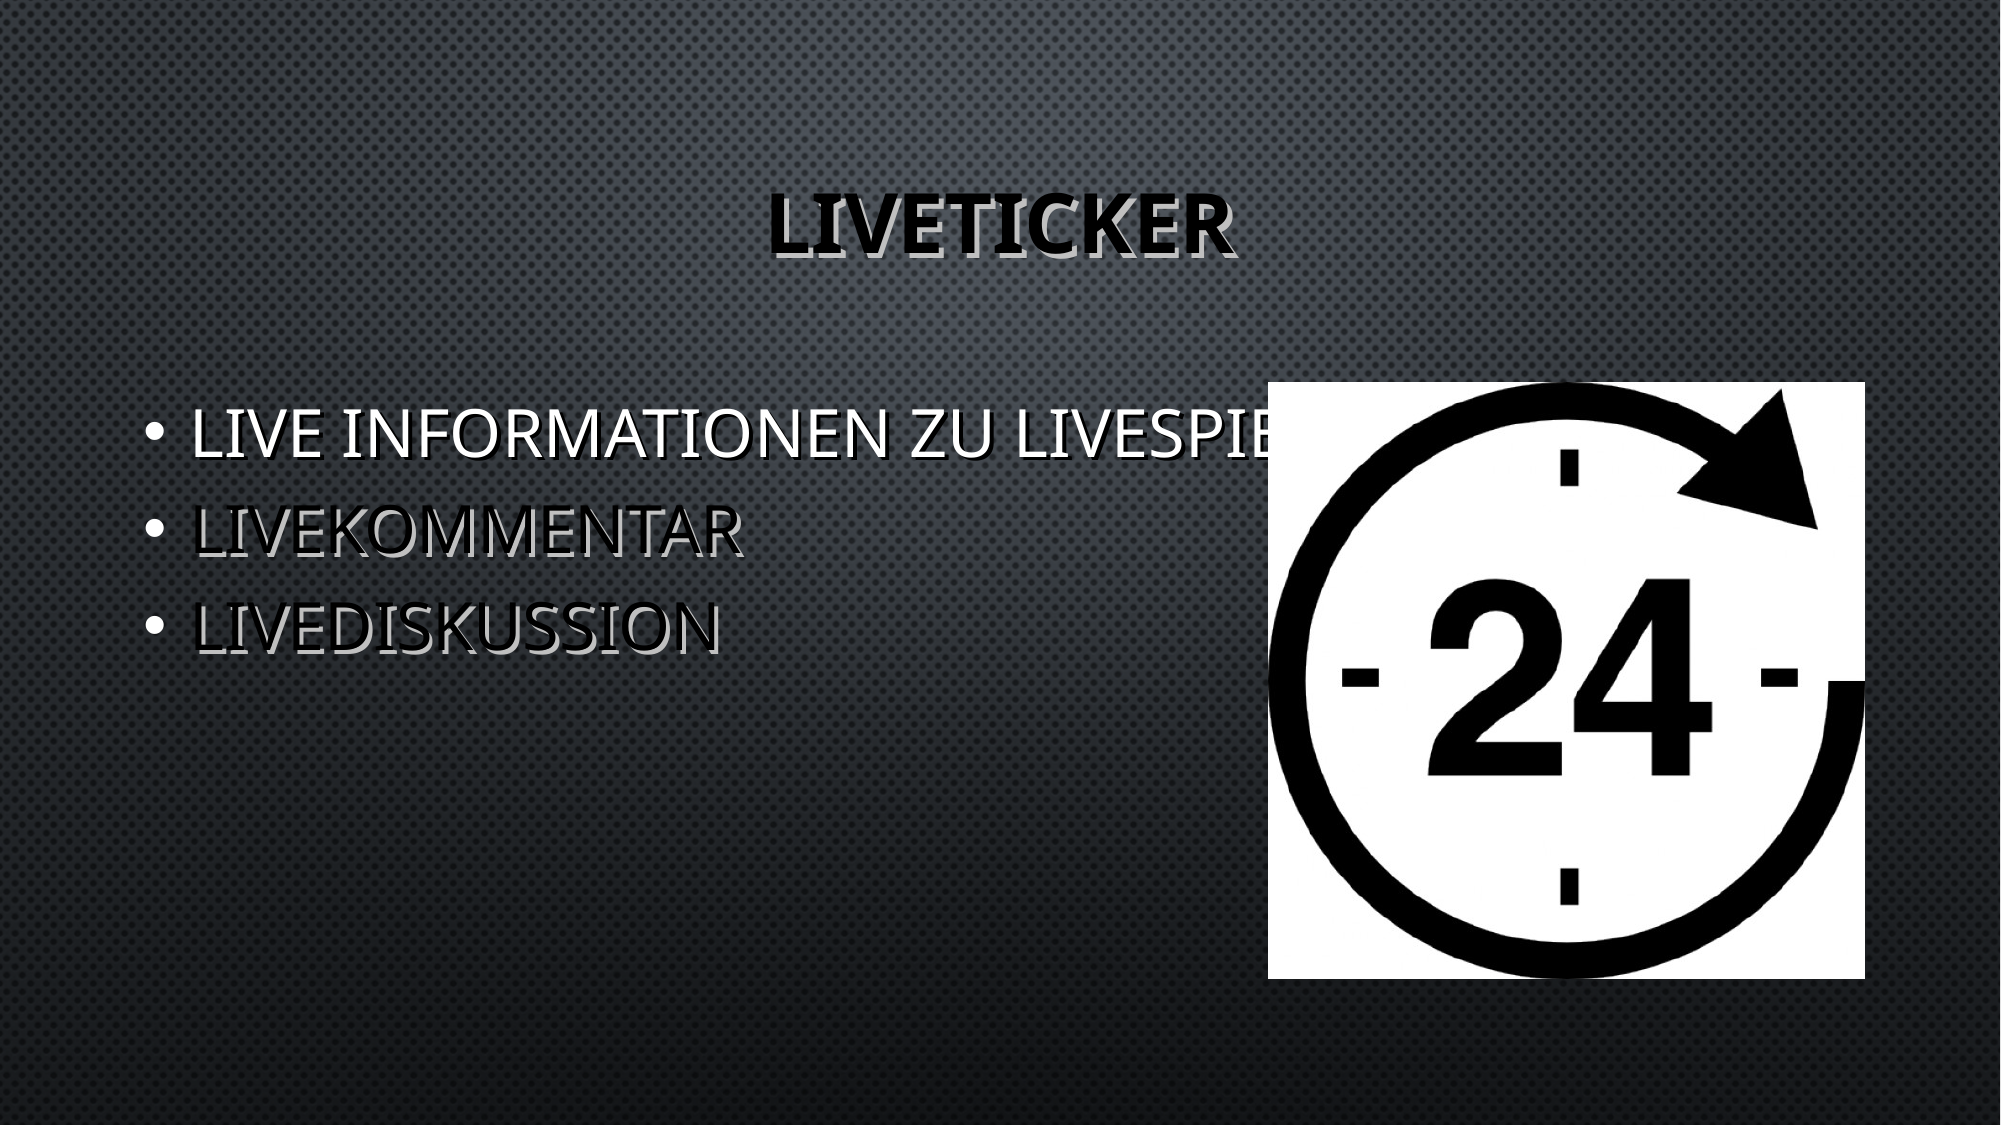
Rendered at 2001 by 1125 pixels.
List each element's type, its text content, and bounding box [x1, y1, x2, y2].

picture [1268, 382, 1865, 979]
list Live Informationen zu Livespielen Livekommentar Livediskussion [128, 382, 1268, 896]
title Liveticker [187, 64, 1813, 377]
